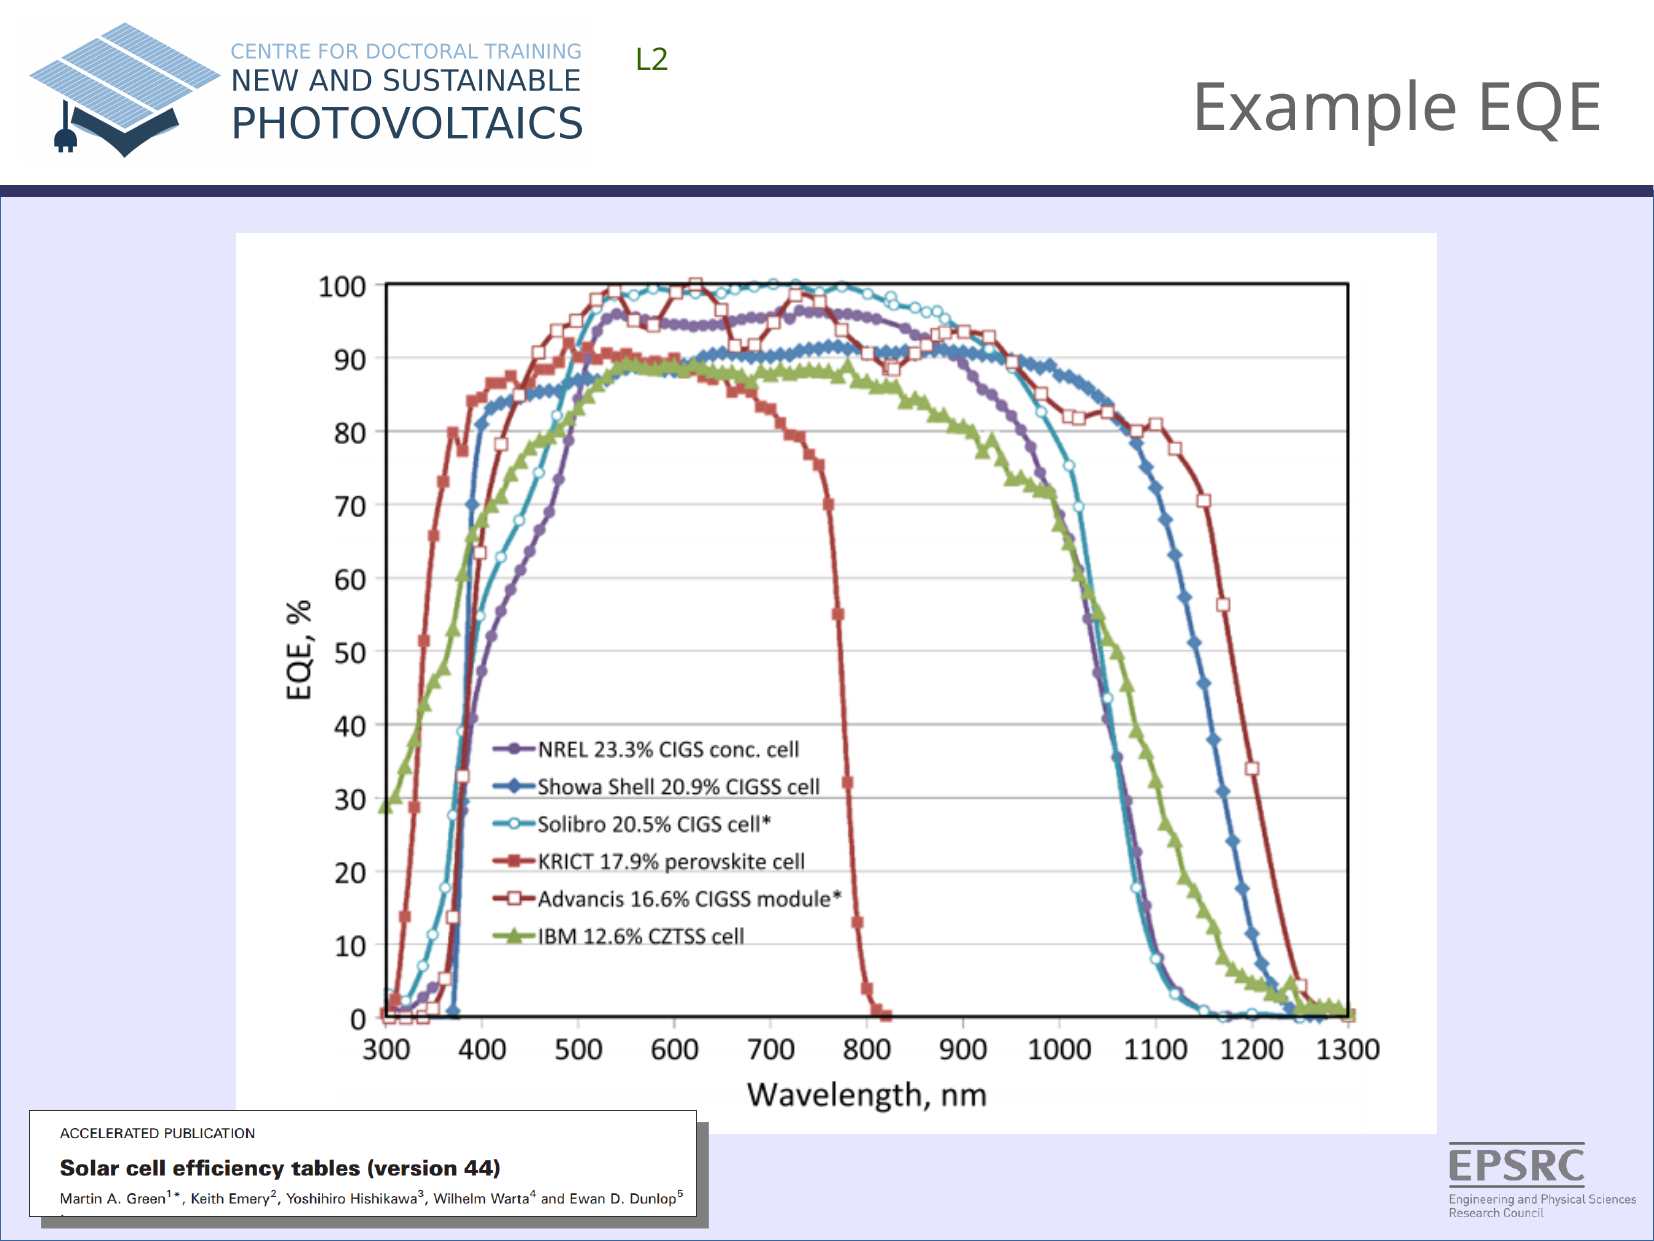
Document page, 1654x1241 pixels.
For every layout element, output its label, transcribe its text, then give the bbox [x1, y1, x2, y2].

text_box [0, 197, 1654, 1241]
text_box L2 [620, 29, 880, 80]
picture [29, 233, 1437, 1217]
picture [19, 17, 591, 166]
picture [1449, 1142, 1636, 1217]
text_box Example EQE [708, 51, 1619, 142]
